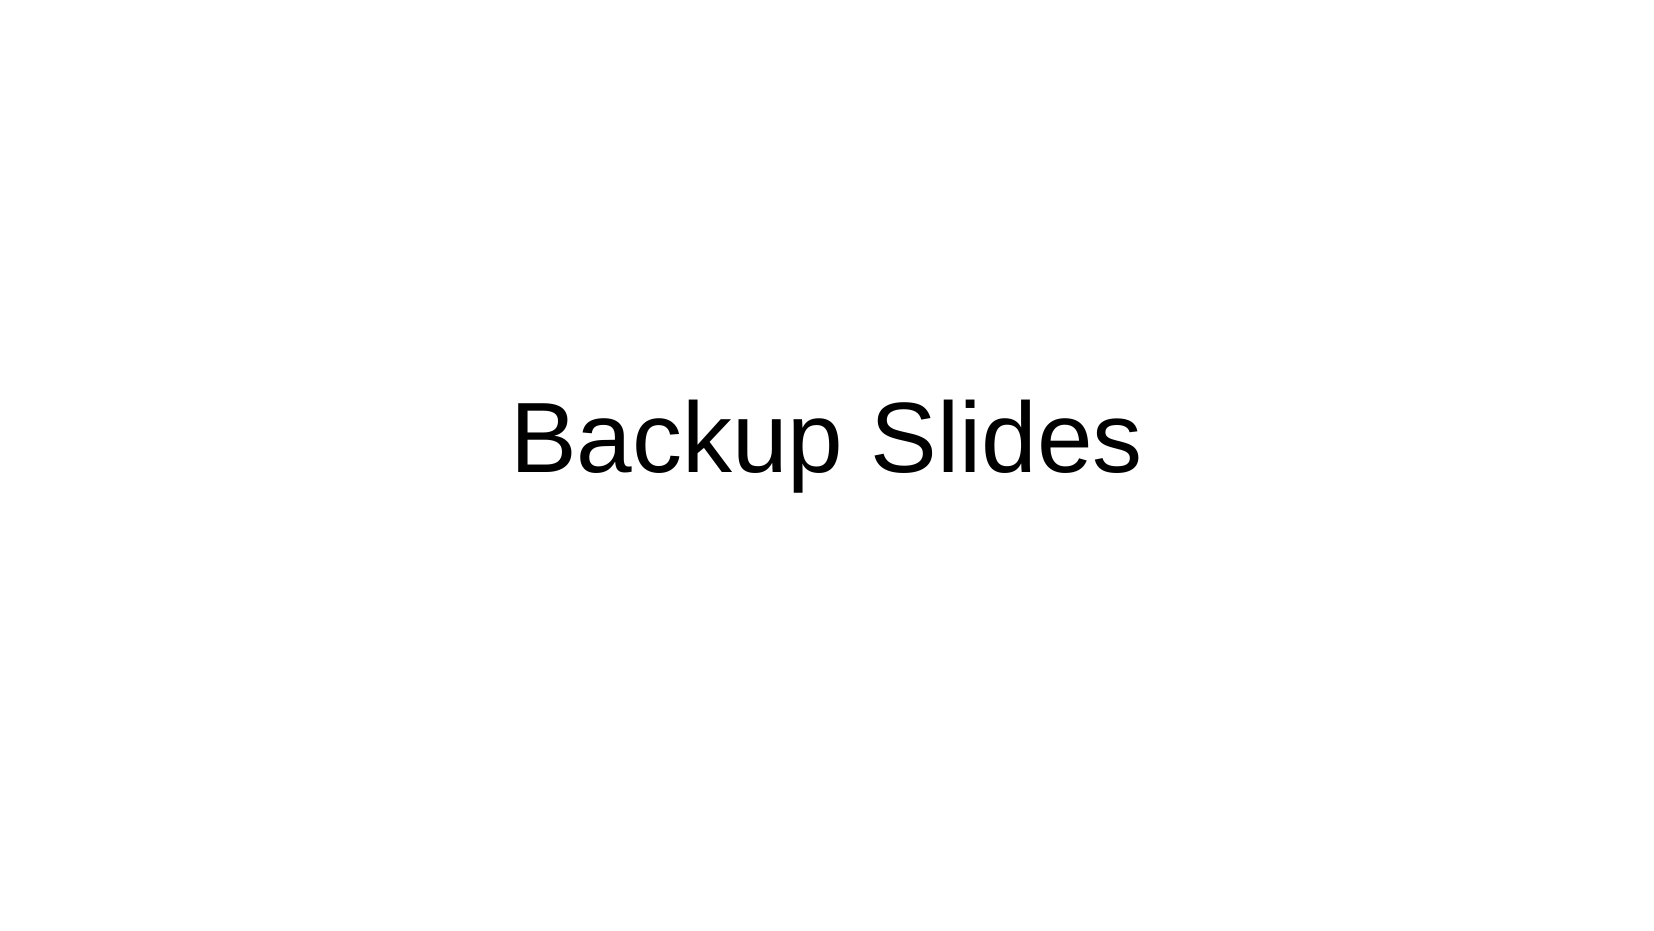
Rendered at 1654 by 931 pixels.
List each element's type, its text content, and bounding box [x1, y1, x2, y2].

text_box Backup Slides [82, 108, 1571, 767]
